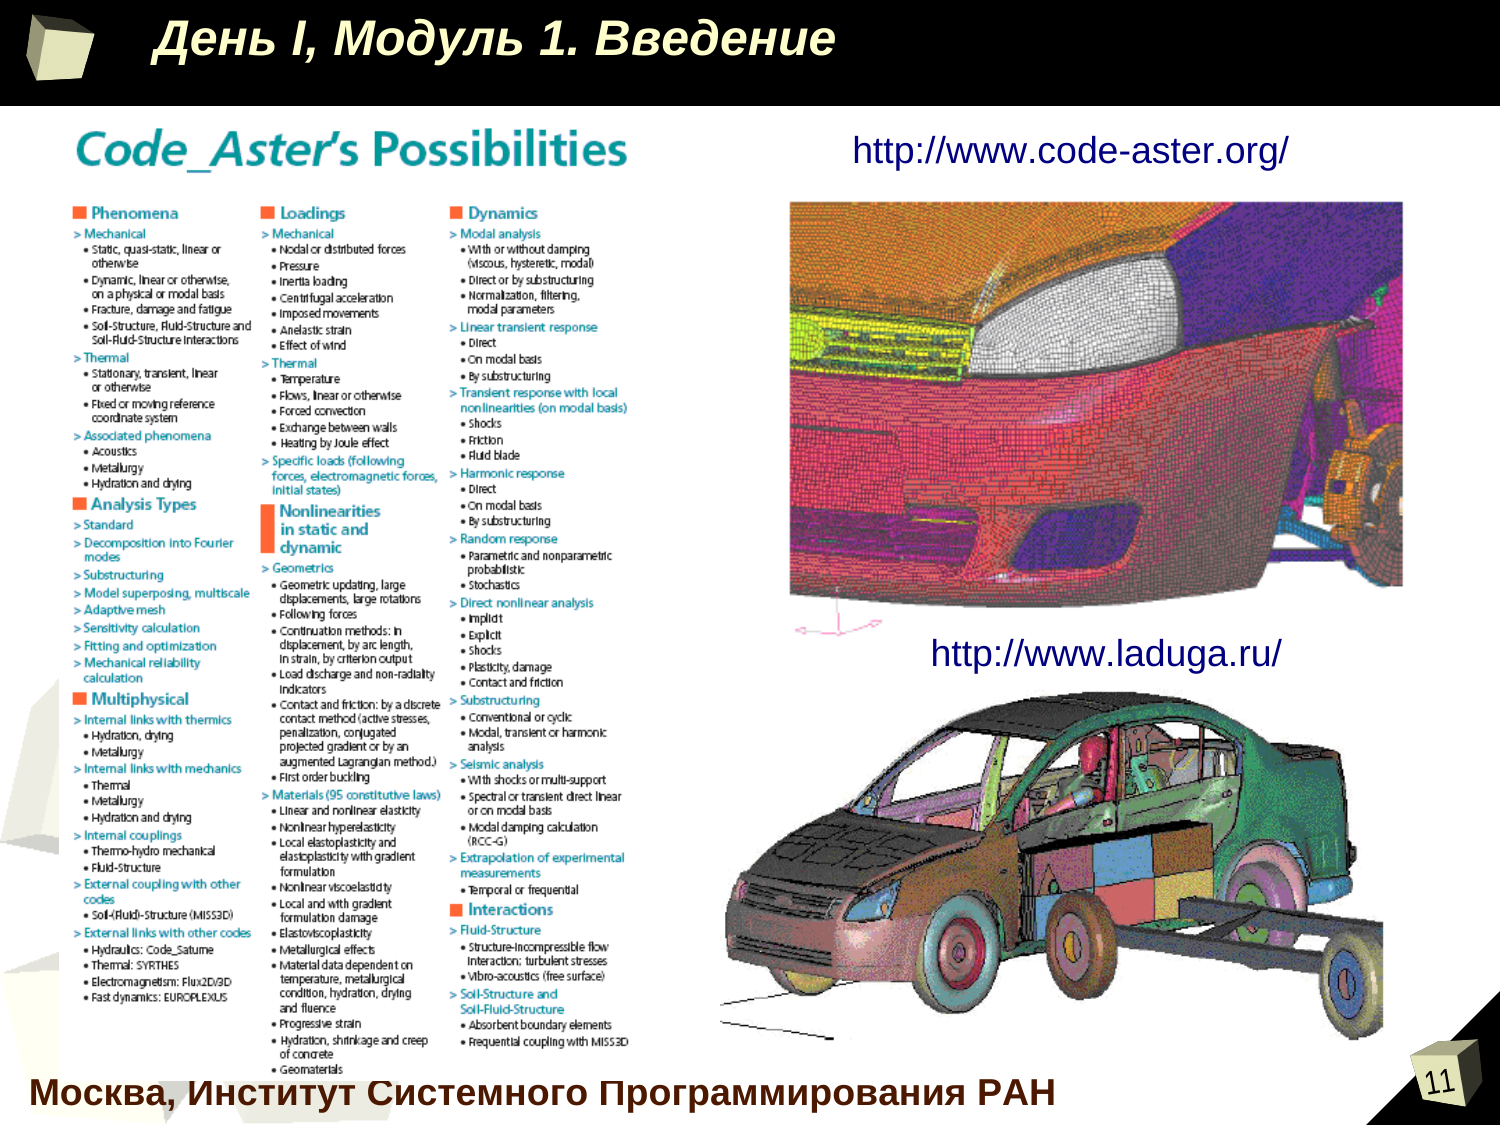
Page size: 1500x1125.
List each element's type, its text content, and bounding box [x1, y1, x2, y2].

text_box http://www.code-aster.org/ [837, 118, 1305, 179]
picture [785, 197, 1412, 647]
picture [423, 1088, 433, 1102]
text_box http://www.laduga.ru/ [915, 621, 1298, 682]
picture [720, 666, 1397, 1076]
picture [0, 123, 645, 1125]
